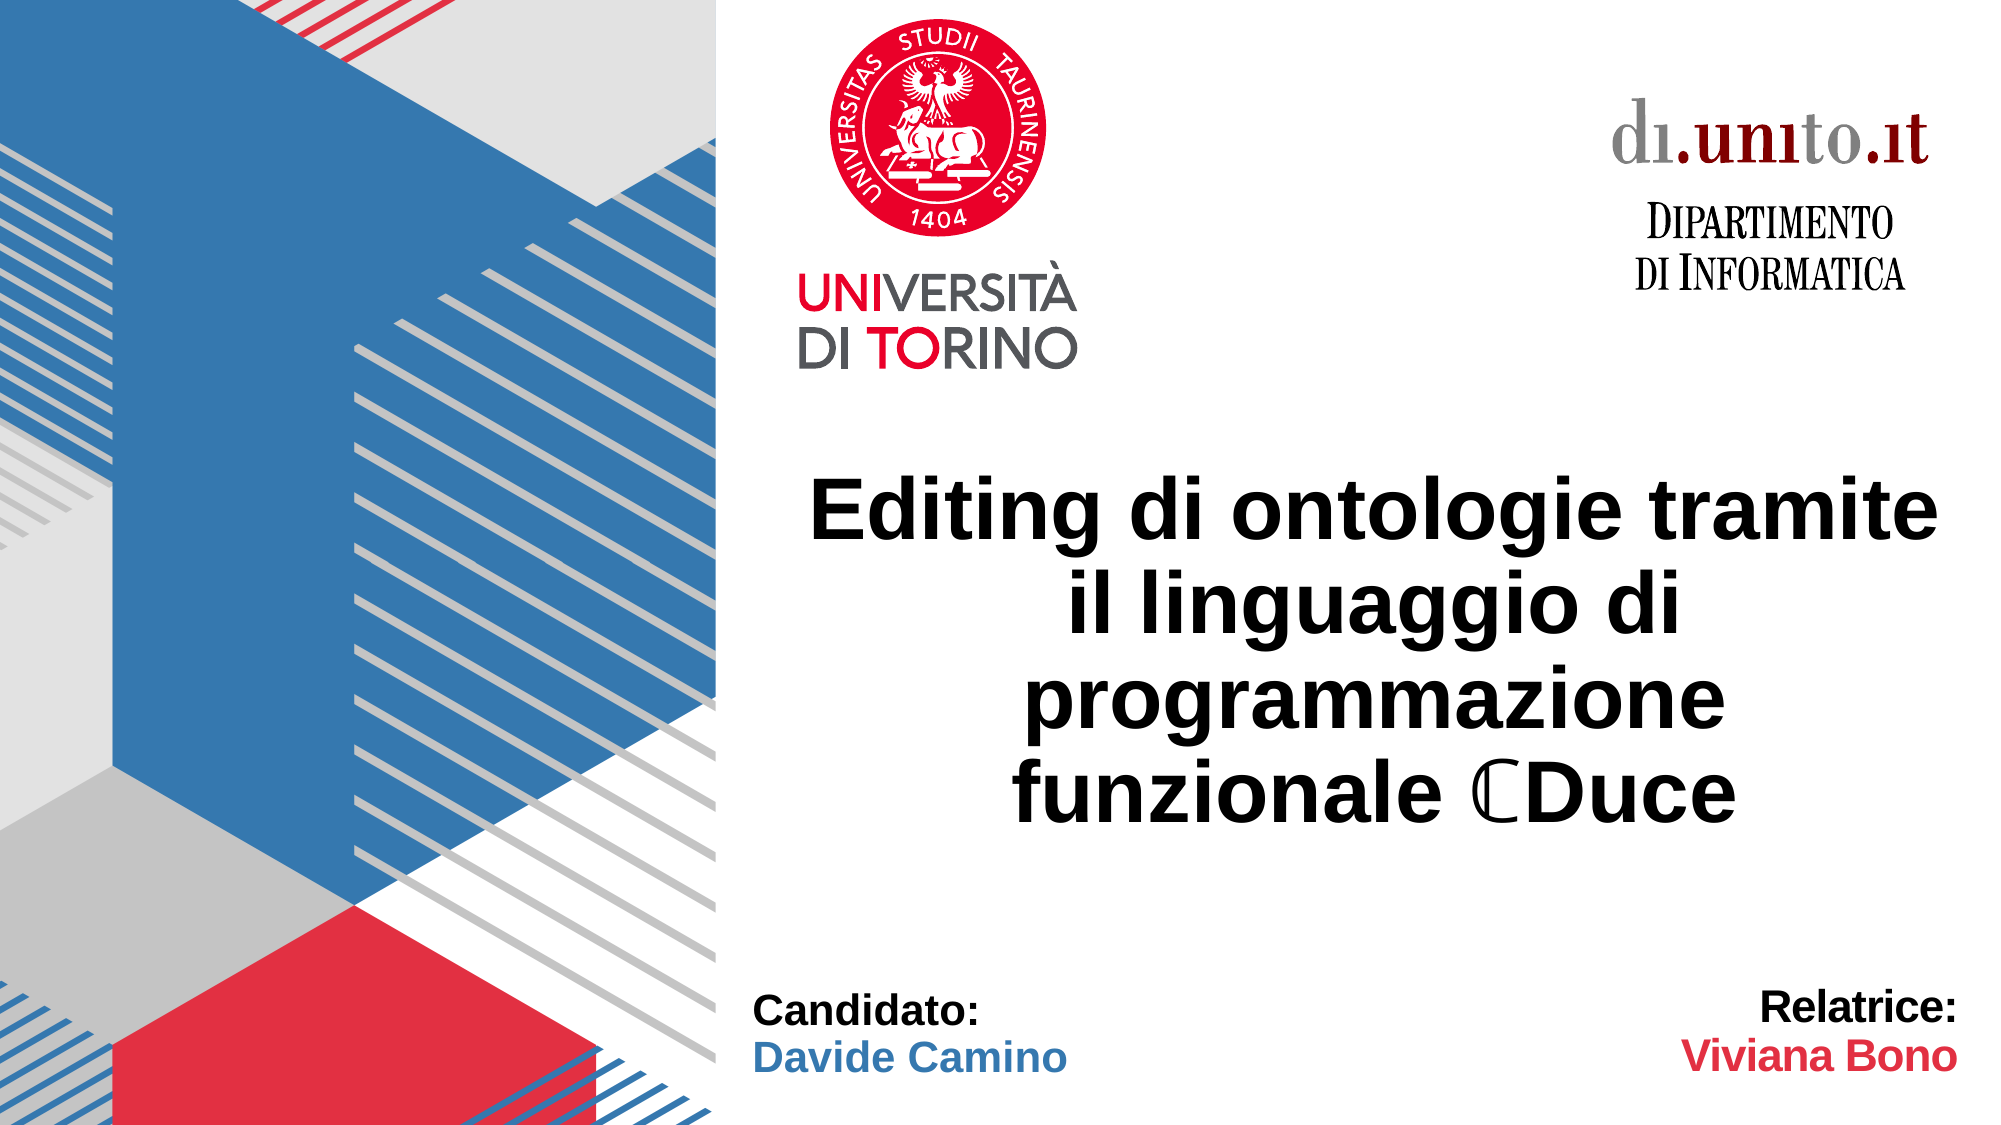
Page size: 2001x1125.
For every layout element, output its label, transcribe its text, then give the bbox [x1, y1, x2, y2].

title Candidato: Davide Camino [737, 980, 1088, 1125]
title Relatrice: Viviana Bono [1623, 975, 1974, 1125]
picture [0, 0, 2000, 1125]
title Editing di ontologie tramite il linguaggio di programmazione funzionale ℂDuce [793, 394, 1956, 912]
